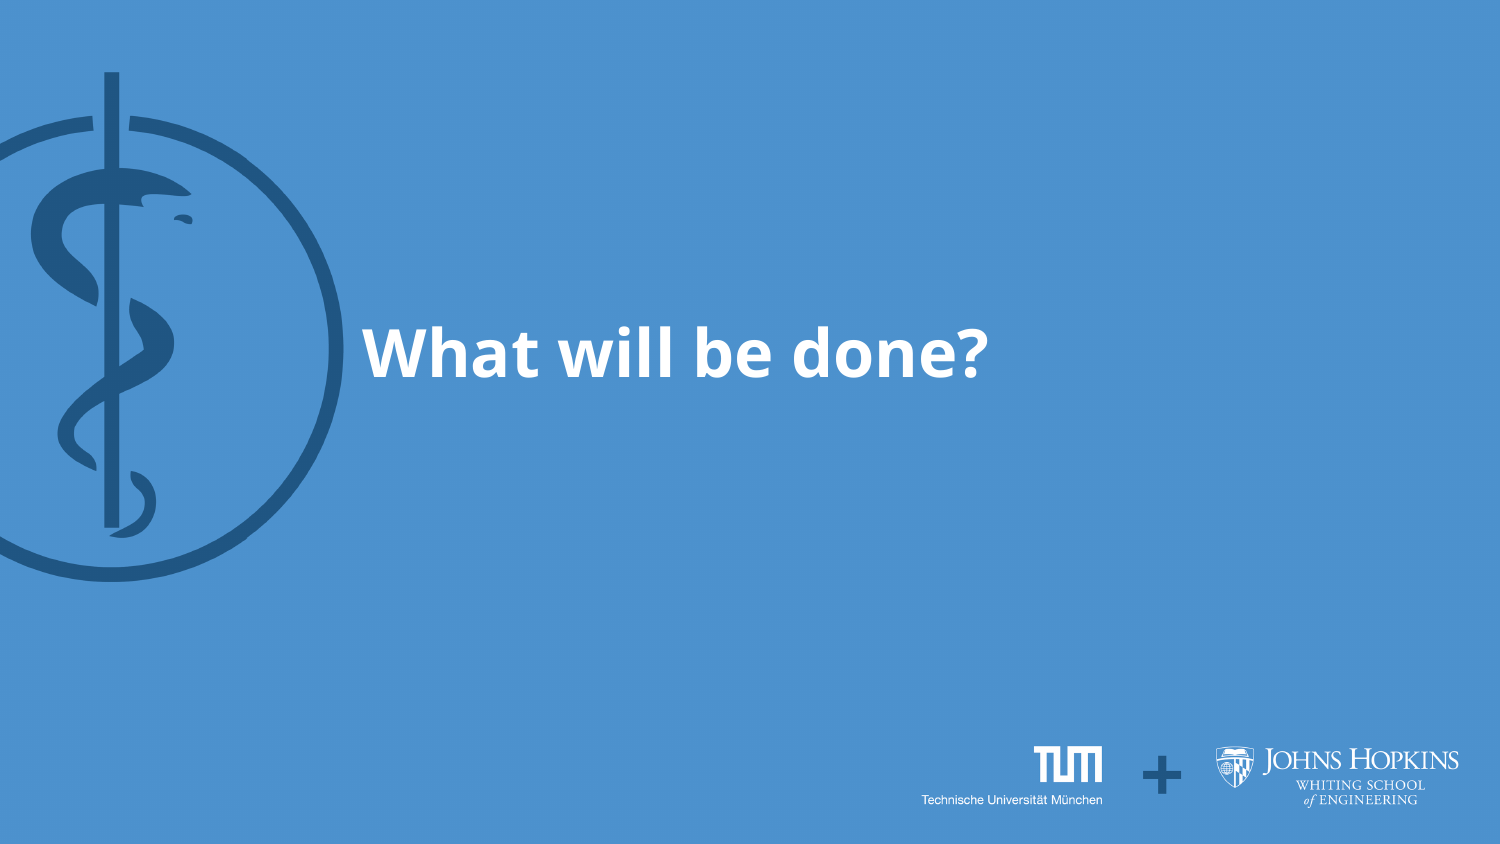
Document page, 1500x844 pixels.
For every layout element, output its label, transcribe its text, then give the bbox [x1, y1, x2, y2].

picture [0, 0, 1500, 844]
title What will be done? [347, 303, 1489, 406]
